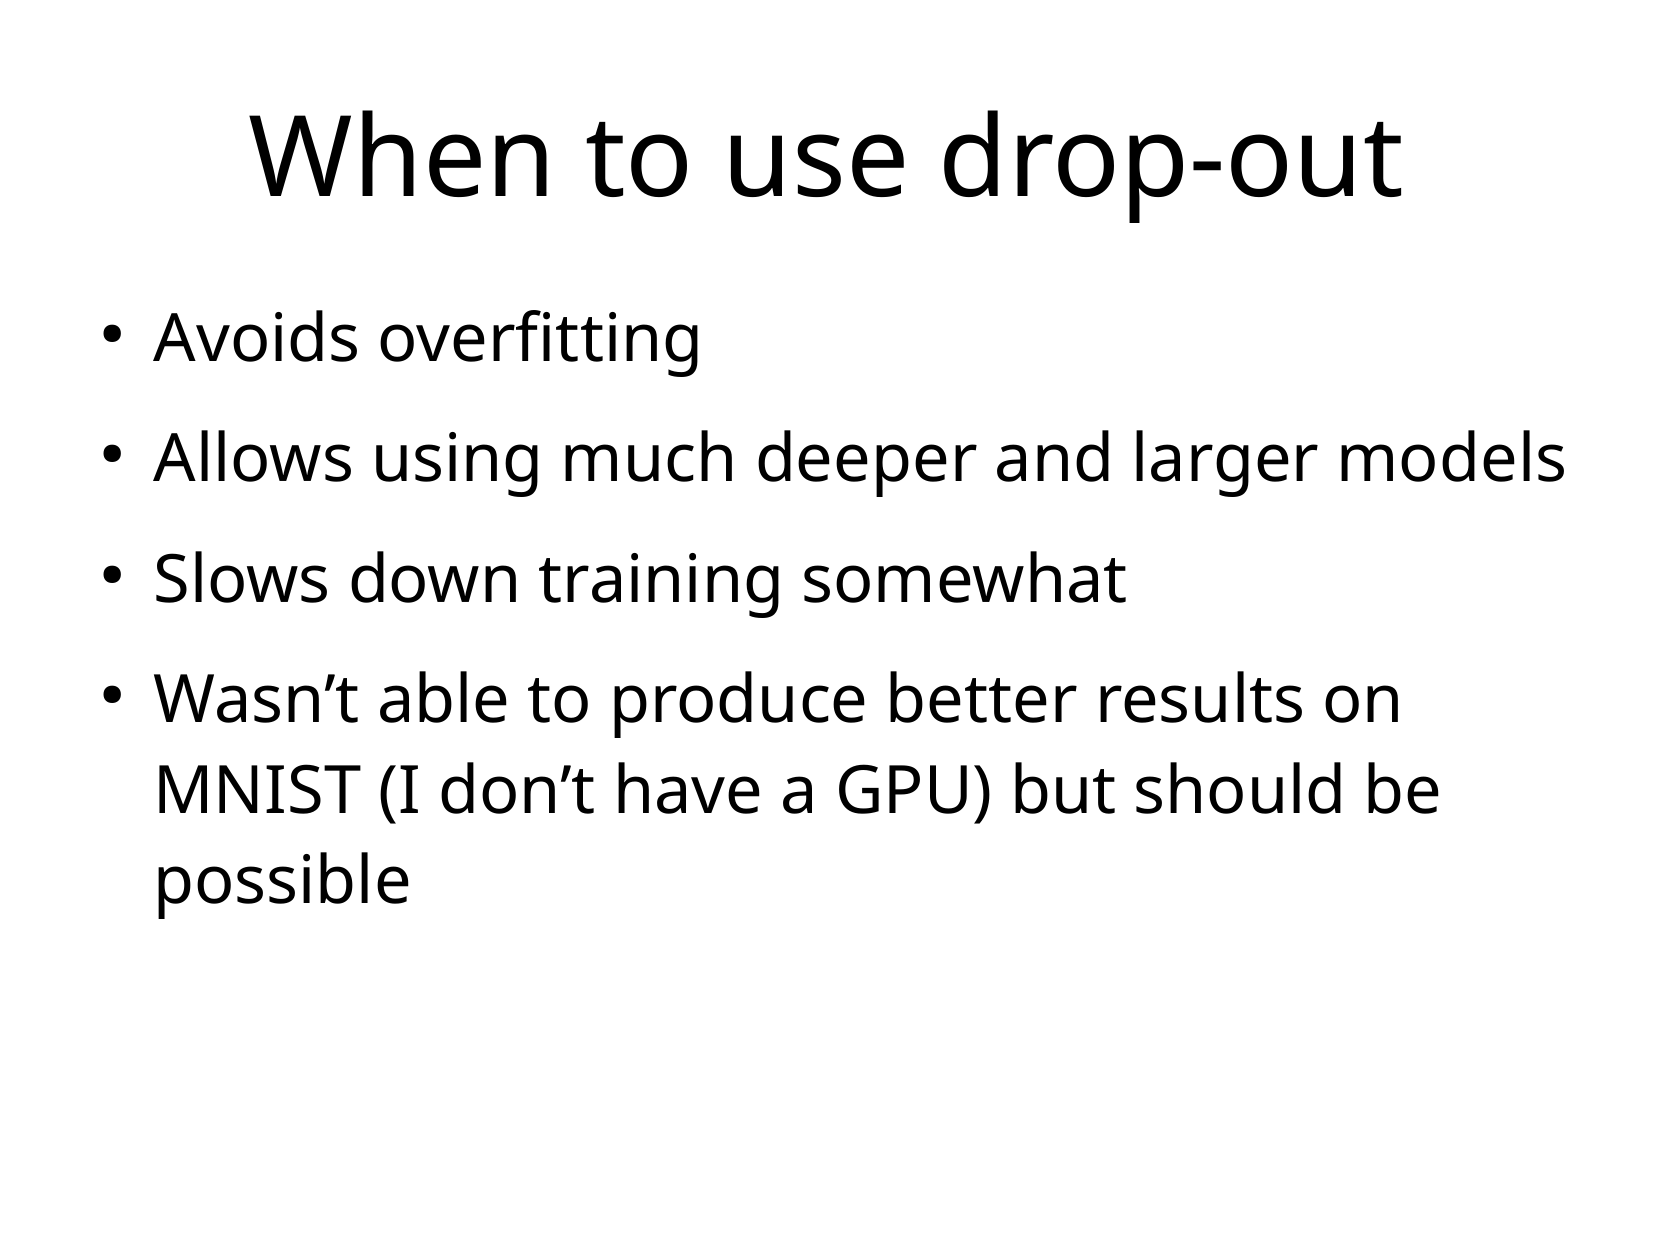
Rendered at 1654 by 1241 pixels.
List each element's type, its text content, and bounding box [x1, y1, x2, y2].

list Avoids overfitting Allows using much deeper and larger models Slows down training somewhat Wasn’t able to produce better results on MNIST (I don’t have a GPU) but should be possible [82, 290, 1571, 1010]
title When to use drop-out [82, 49, 1571, 257]
